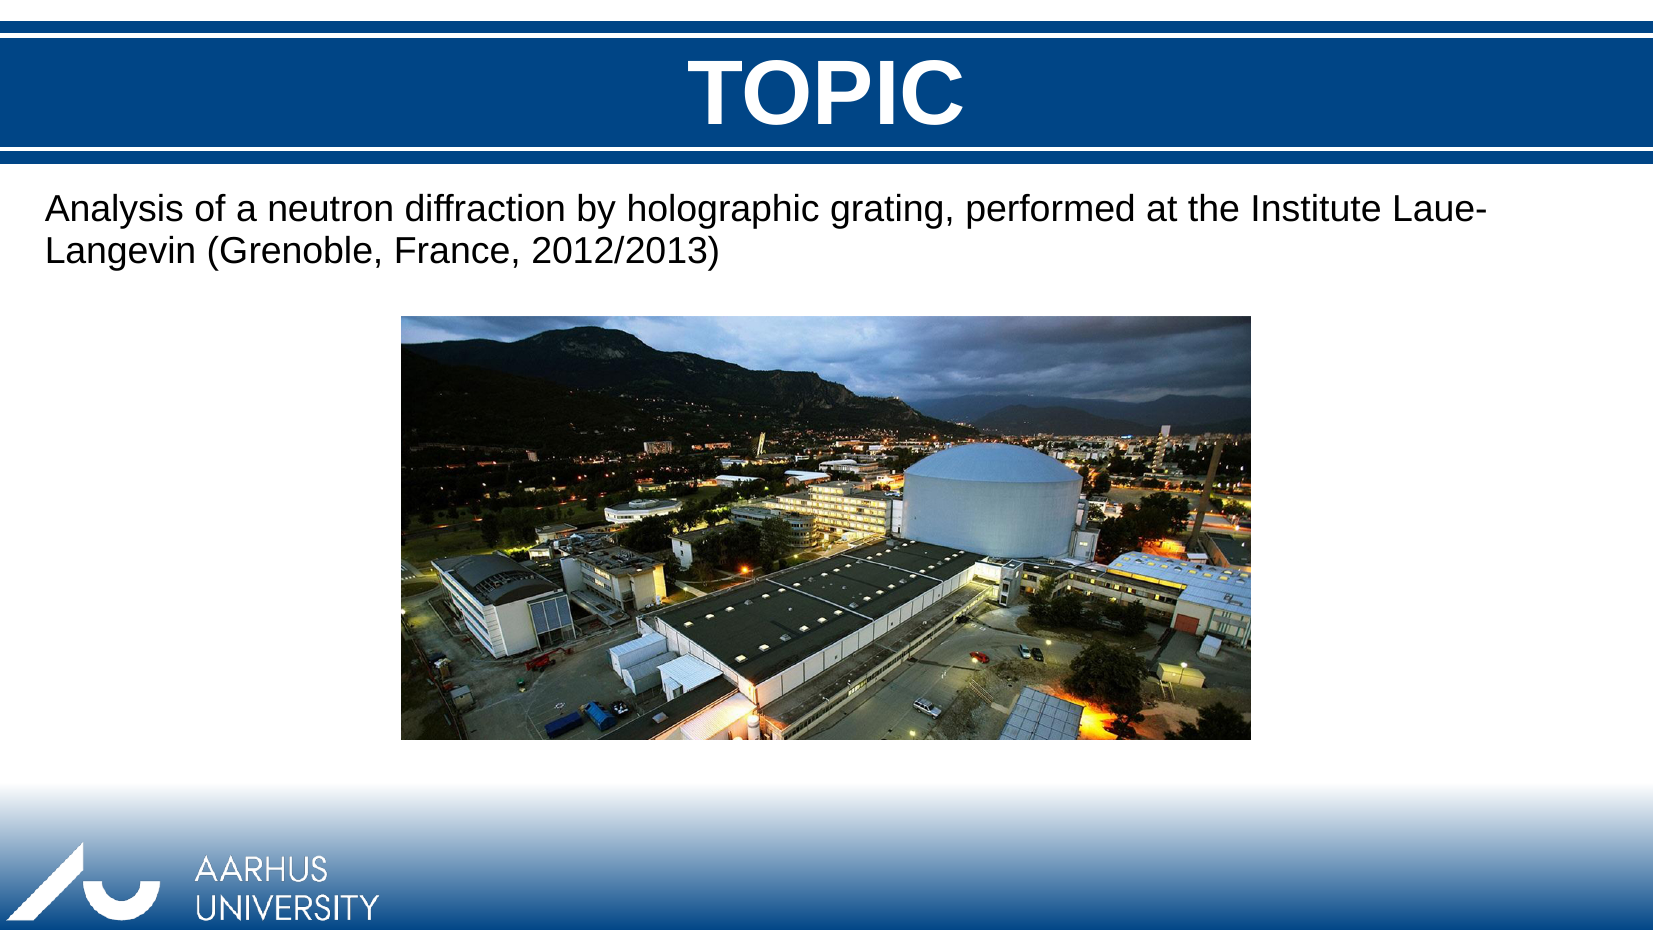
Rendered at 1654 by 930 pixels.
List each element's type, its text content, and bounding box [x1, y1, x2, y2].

picture [5, 841, 414, 928]
title TOPIC [0, 38, 1653, 147]
text_box Analysis of a neutron diffraction by holographic grating, performed at the Institute Laue-Langevin (Grenoble, France, 2012/2013) [30, 180, 1621, 279]
picture [401, 316, 1251, 740]
